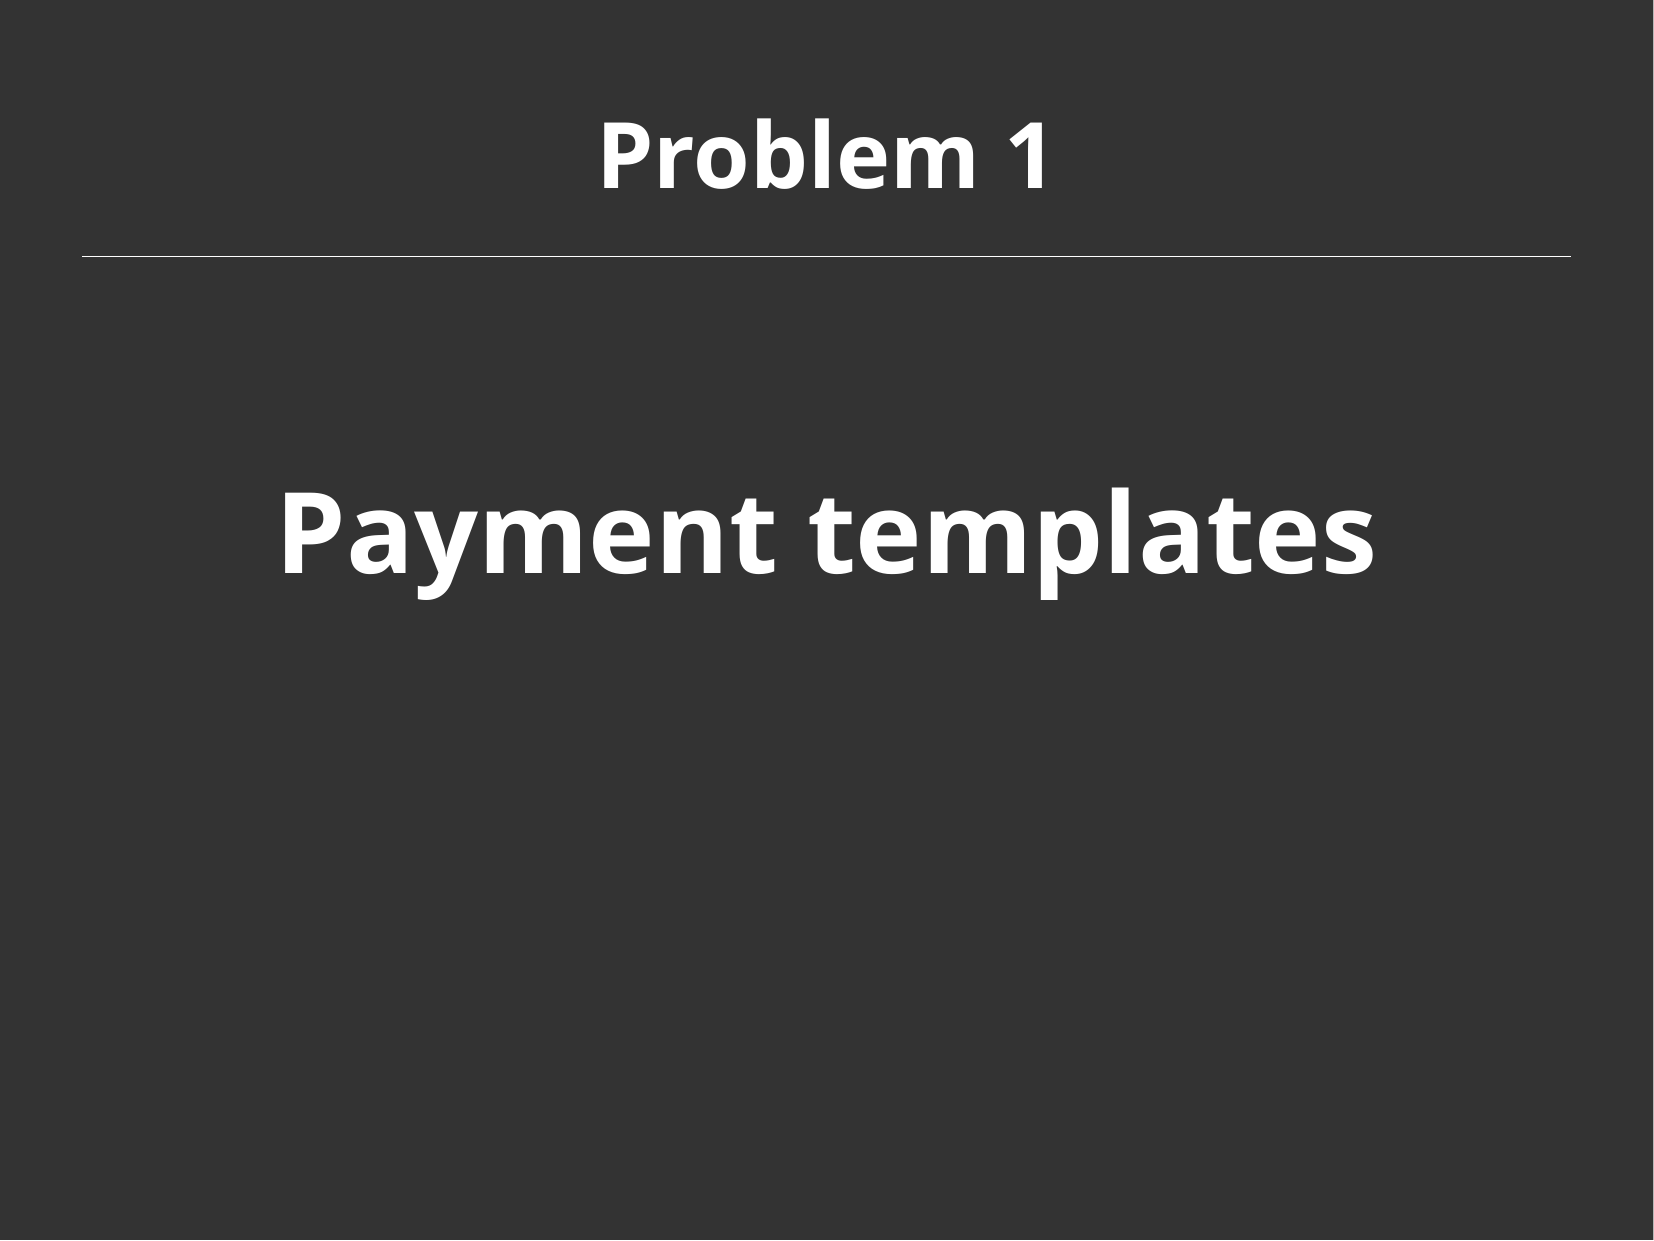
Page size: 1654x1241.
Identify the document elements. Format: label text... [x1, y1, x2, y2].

subtitle Payment templates [82, 49, 1571, 1010]
